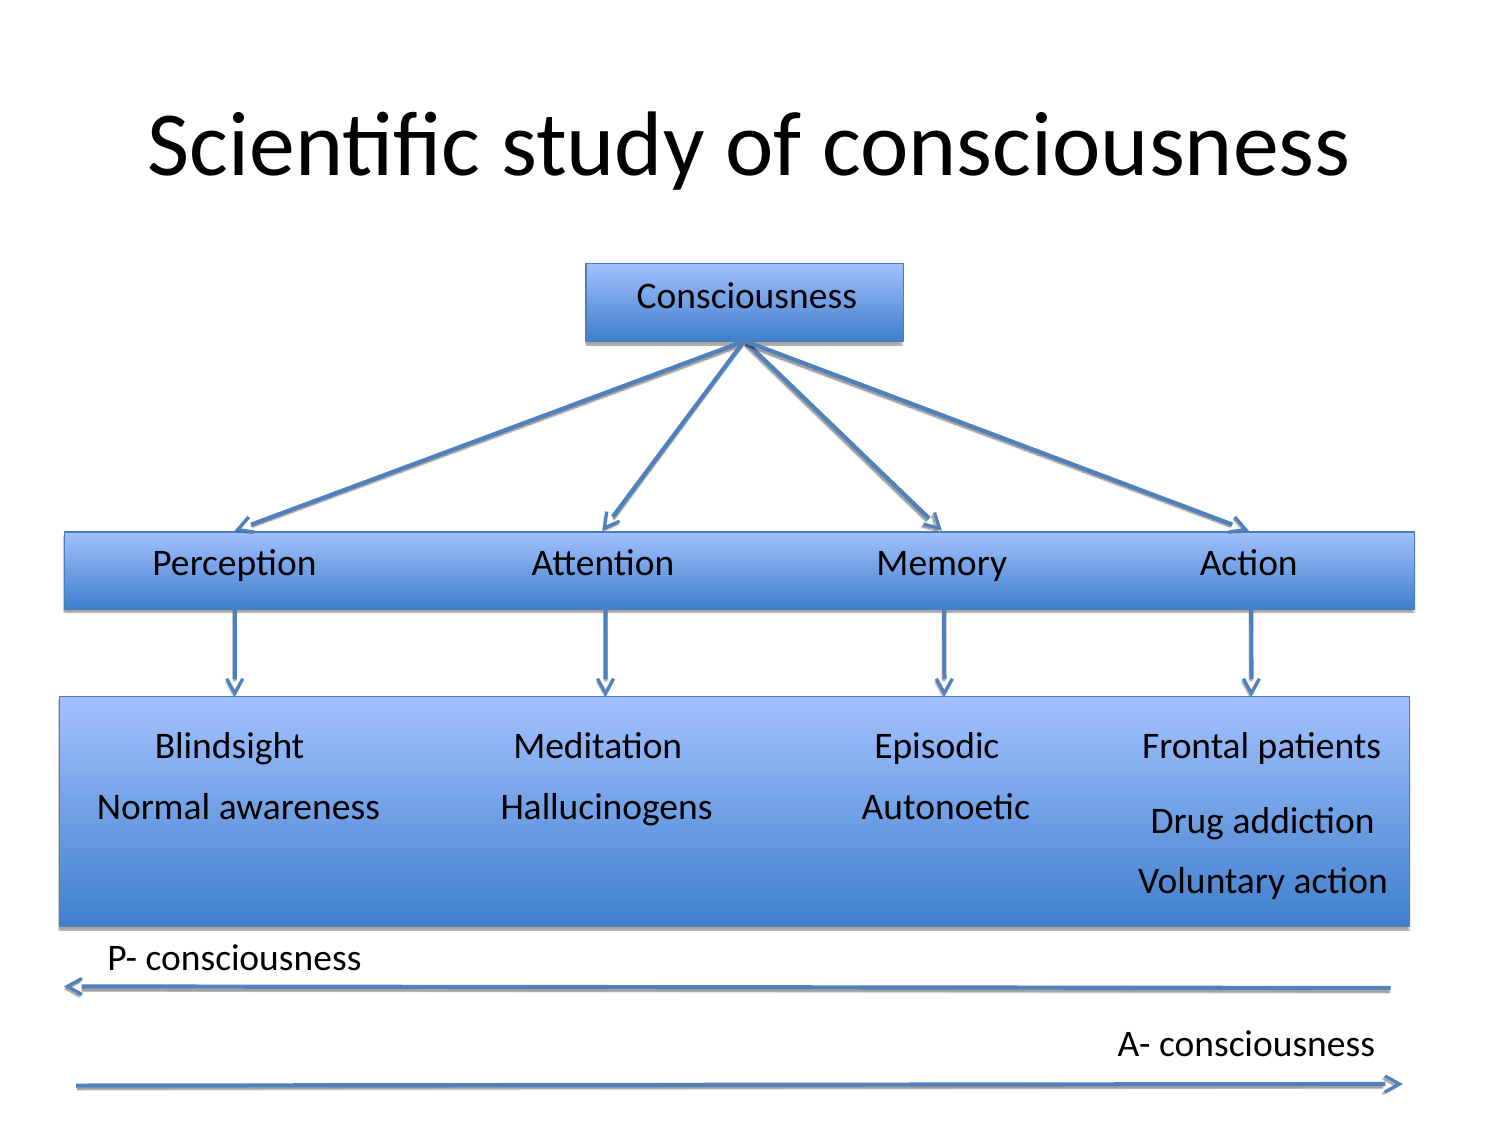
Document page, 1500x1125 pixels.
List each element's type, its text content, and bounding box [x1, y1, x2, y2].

title Scientific study of consciousness [75, 45, 1425, 233]
text_box Memory [861, 530, 1022, 591]
text_box Action [1185, 530, 1313, 591]
text_box Frontal patients [1127, 713, 1396, 774]
text_box Autonoetic [846, 774, 1045, 835]
text_box Attention [516, 530, 690, 591]
text_box Perception [137, 530, 332, 591]
text_box Episodic [859, 713, 1015, 774]
text_box Hallucinogens [485, 774, 728, 835]
text_box [59, 696, 1410, 926]
text_box Meditation [498, 713, 698, 774]
text_box Consciousness [621, 263, 873, 324]
text_box [585, 263, 904, 341]
text_box A- consciousness [1103, 1011, 1391, 1072]
text_box Voluntary action [1123, 848, 1403, 908]
text_box Blindsight [140, 713, 320, 774]
text_box Normal awareness [82, 774, 396, 835]
text_box [64, 532, 1415, 610]
text_box P- consciousness [92, 925, 377, 986]
text_box Drug addiction [1135, 788, 1390, 848]
